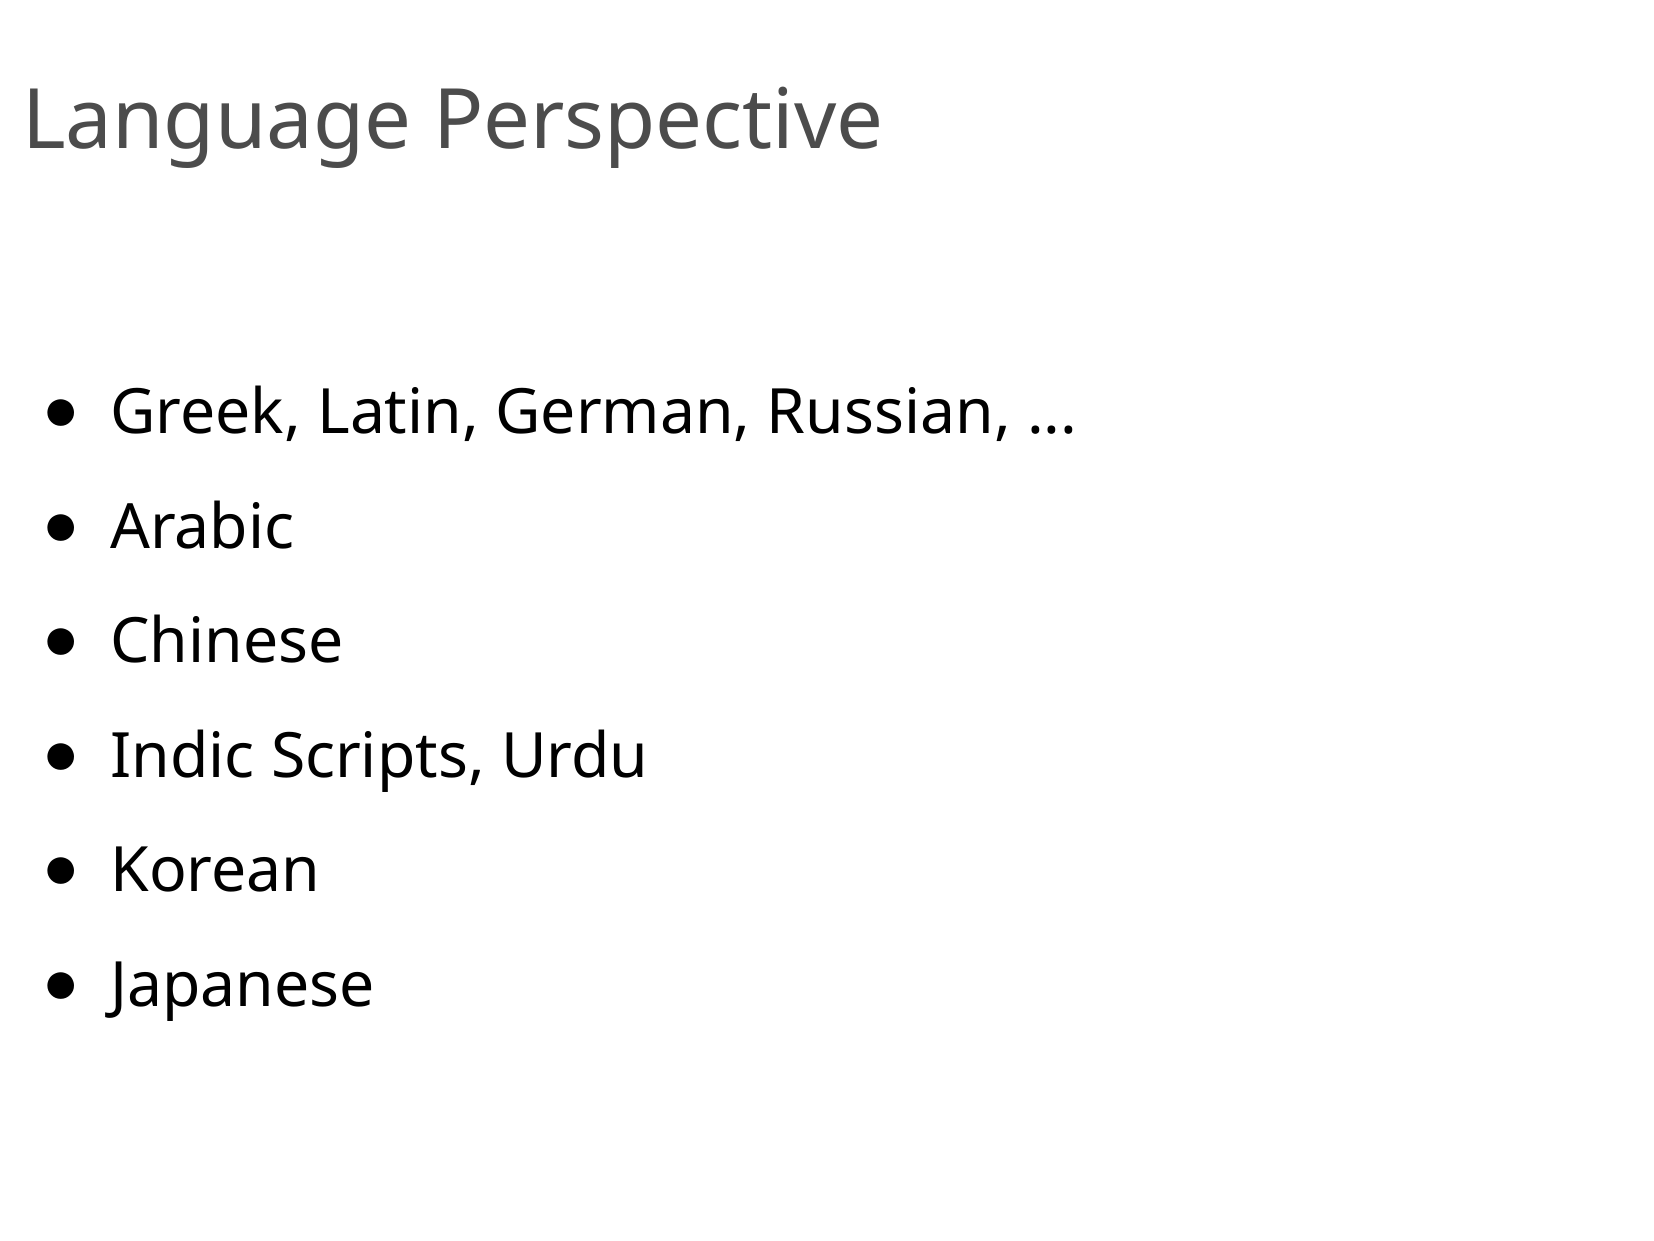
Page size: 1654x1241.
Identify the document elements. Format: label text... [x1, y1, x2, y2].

title Language Perspective [22, 26, 1654, 205]
list Greek, Latin, German, Russian, ... Arabic Chinese Indic Scripts, Urdu Korean Japanese [25, 233, 1654, 1158]
